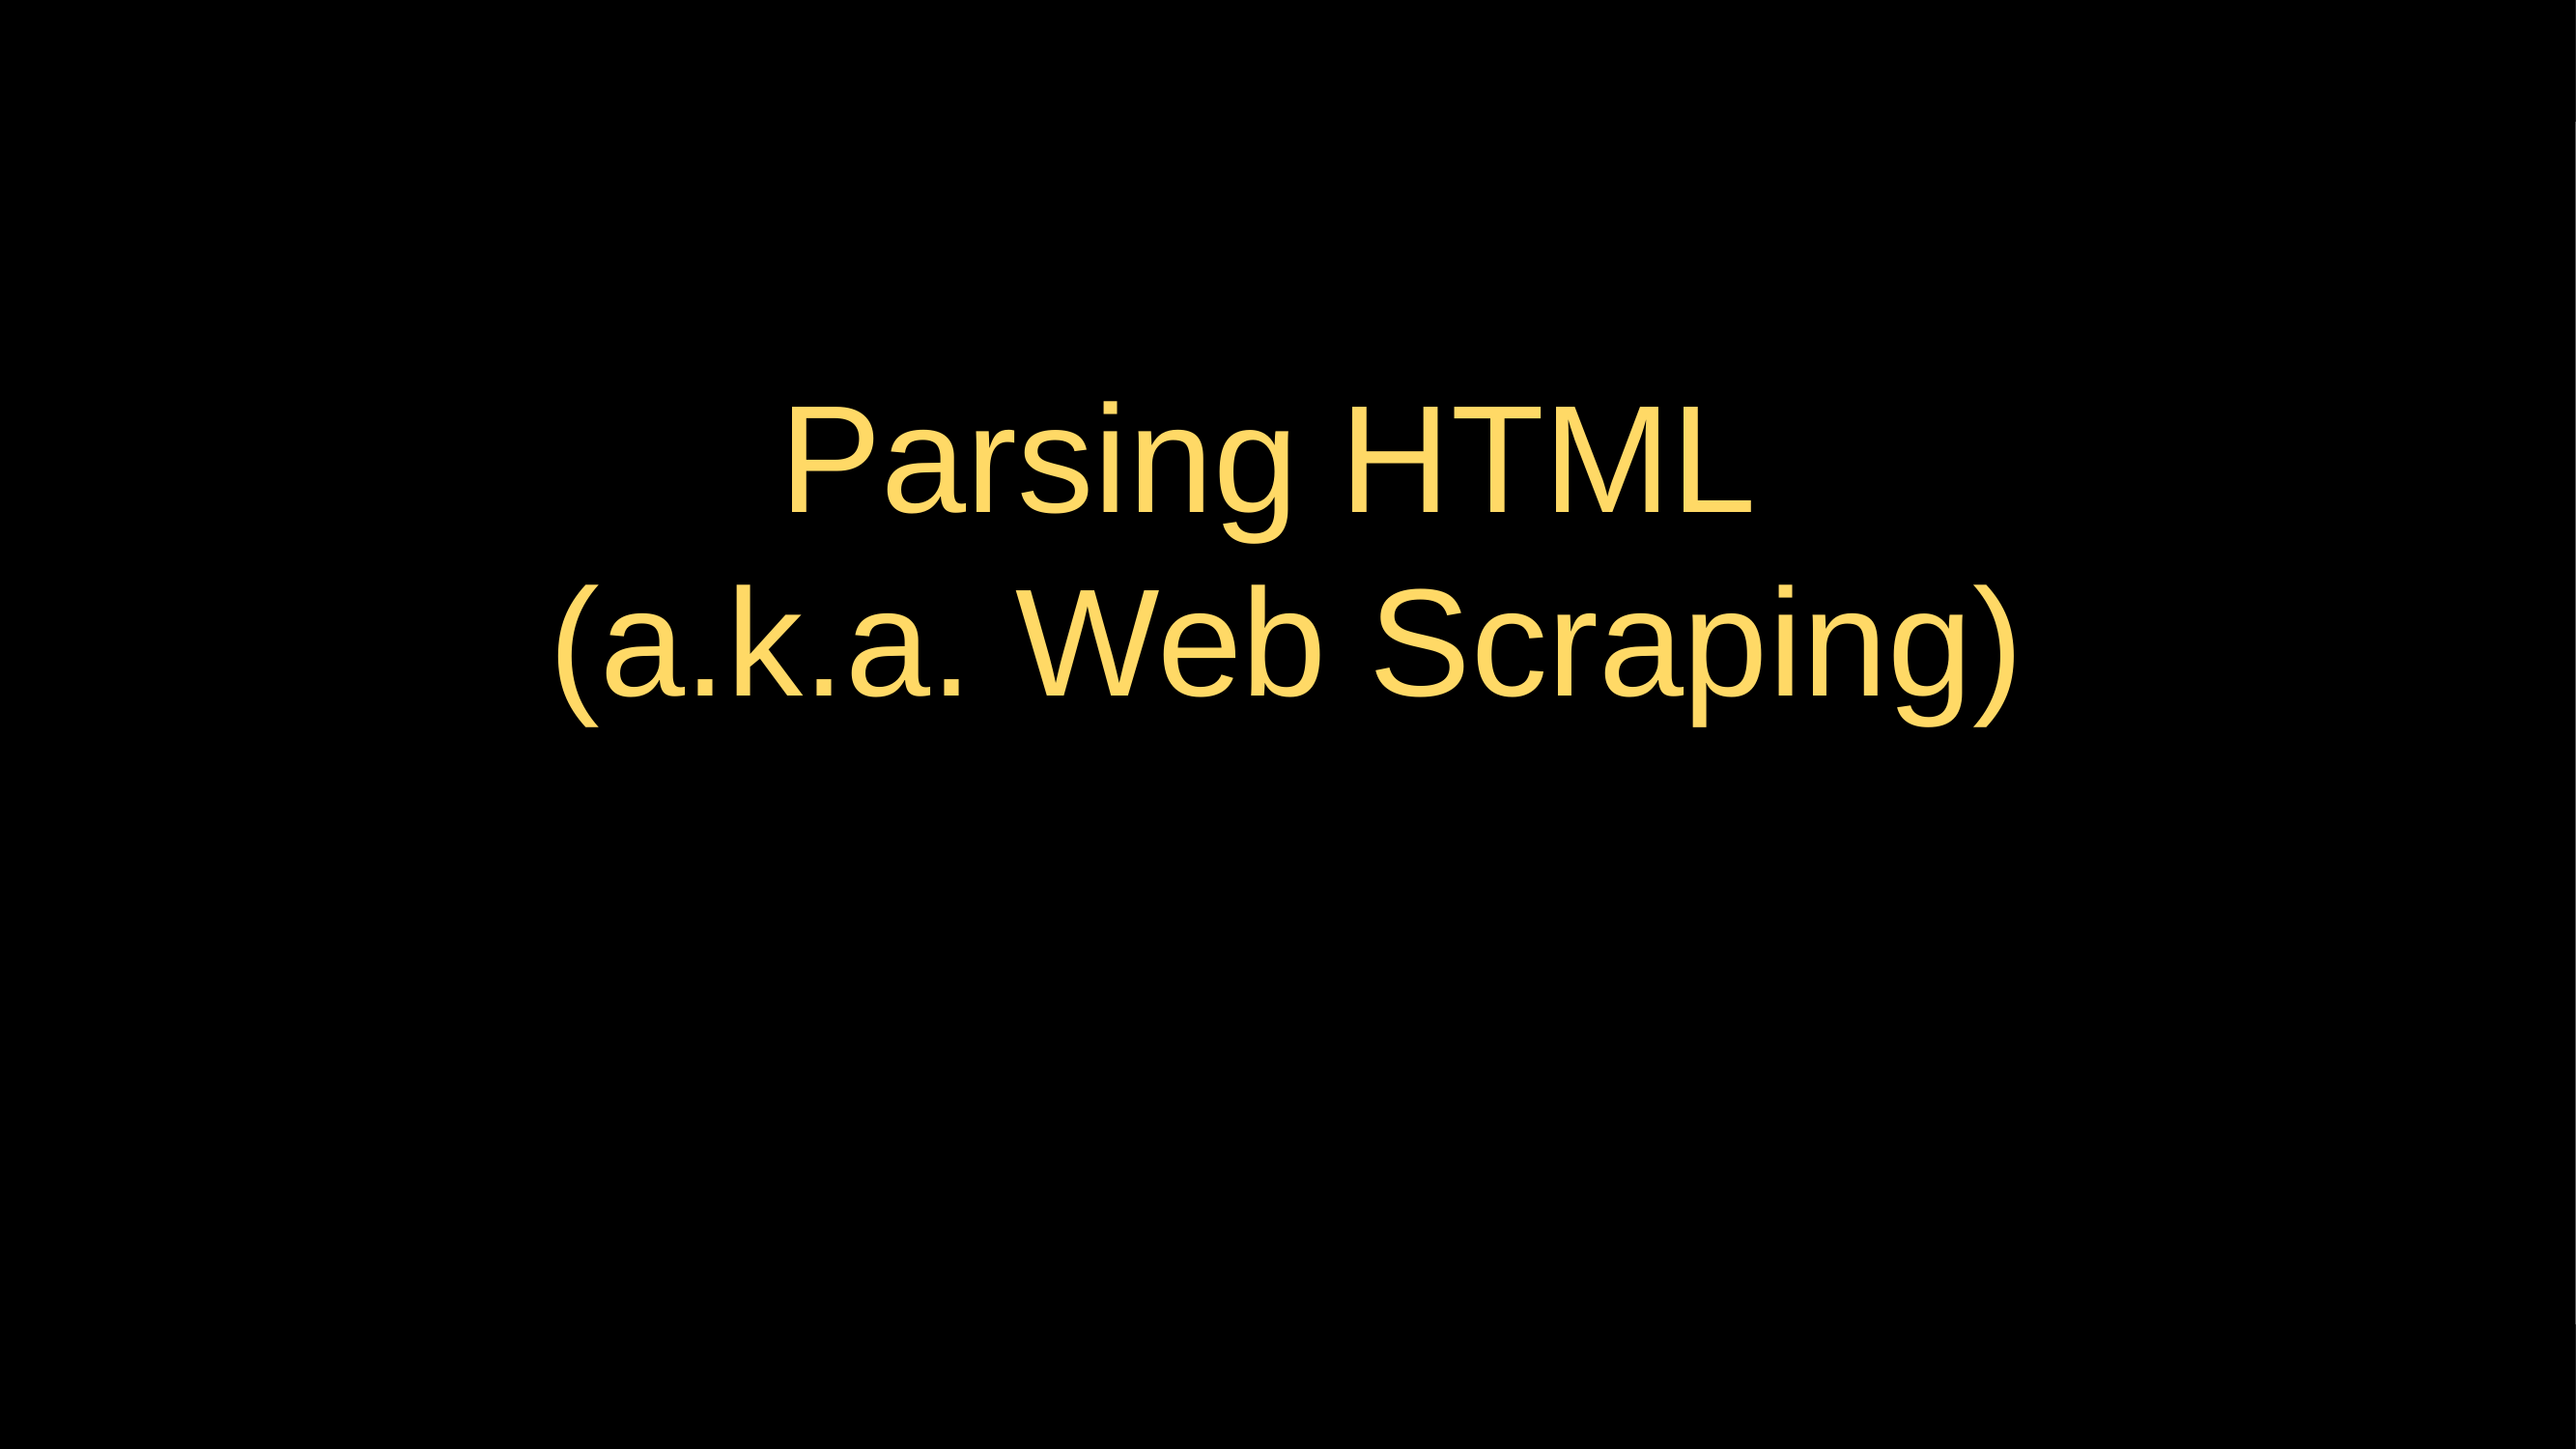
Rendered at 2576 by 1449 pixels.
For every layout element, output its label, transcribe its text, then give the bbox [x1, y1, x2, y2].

title Parsing HTML (a.k.a. Web Scraping) [183, 243, 2391, 733]
